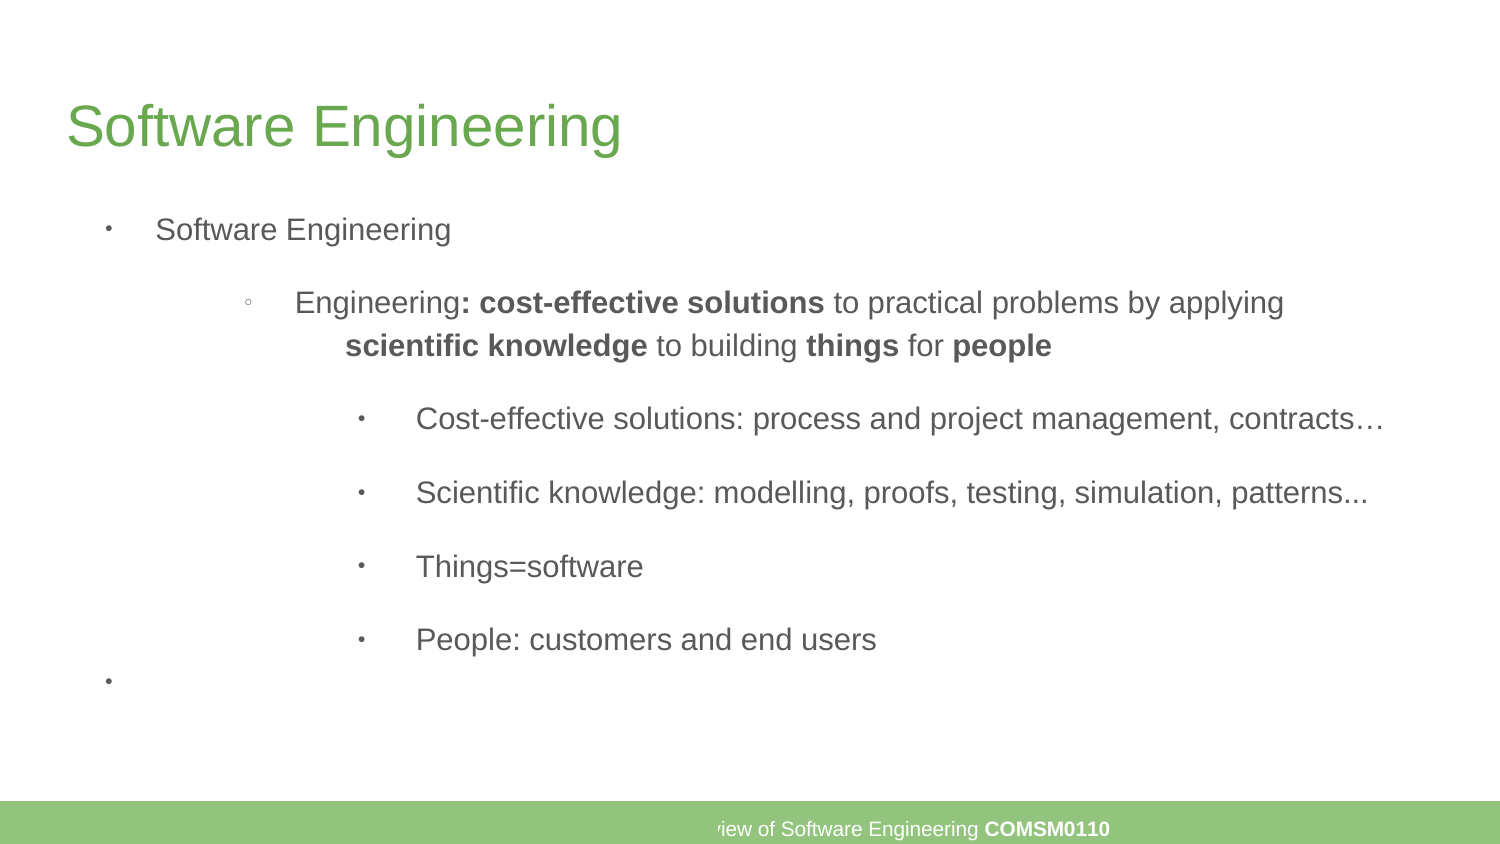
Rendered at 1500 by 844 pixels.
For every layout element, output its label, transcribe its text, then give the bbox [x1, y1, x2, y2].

title Software Engineering [51, 72, 1449, 167]
list Software Engineering Engineering: cost-effective solutions to practical problems by applying scientific knowledge to building things for people Cost-effective solutions: process and project management, contracts… Scientific knowledge: modelling, proofs, testing, simulation, patterns... Things=software People: customers and end users [51, 189, 1403, 750]
